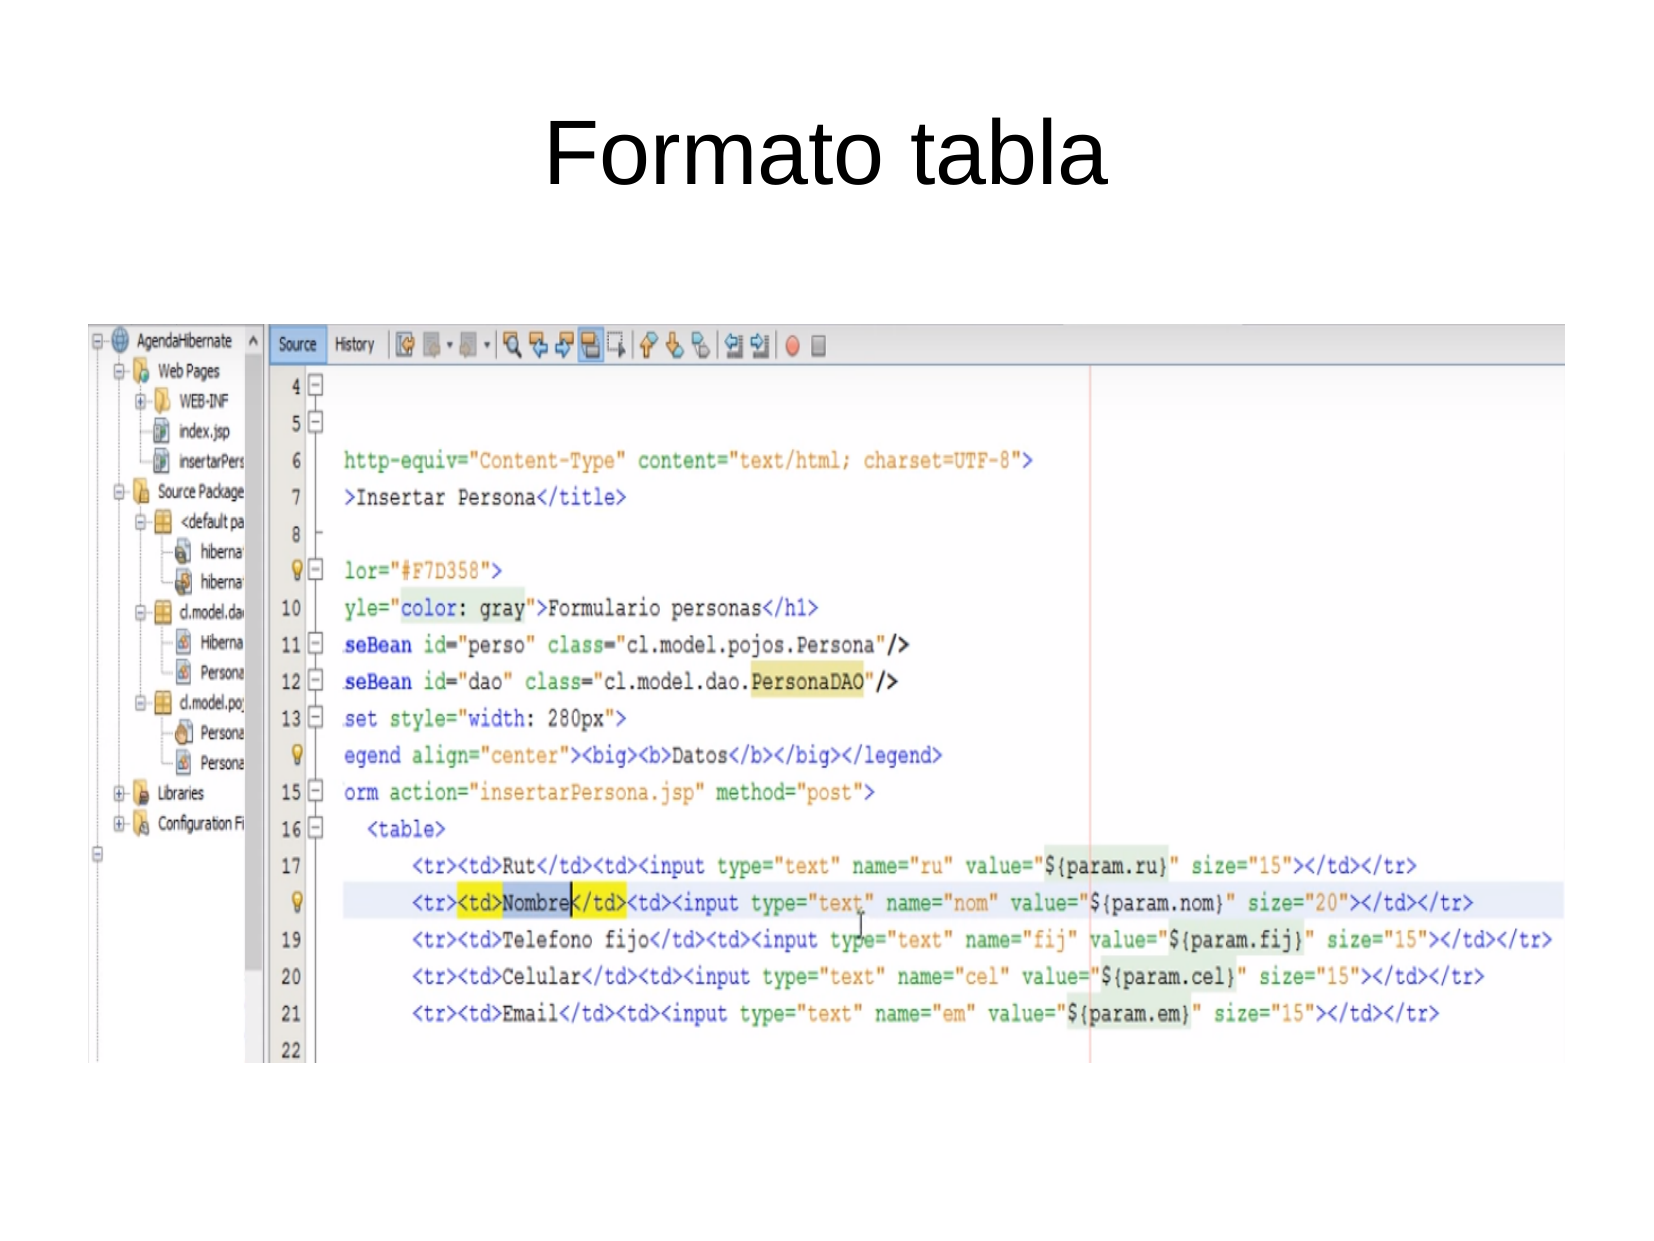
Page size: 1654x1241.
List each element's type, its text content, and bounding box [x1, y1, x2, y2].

title Formato tabla [82, 49, 1571, 257]
picture [88, 324, 1565, 1063]
